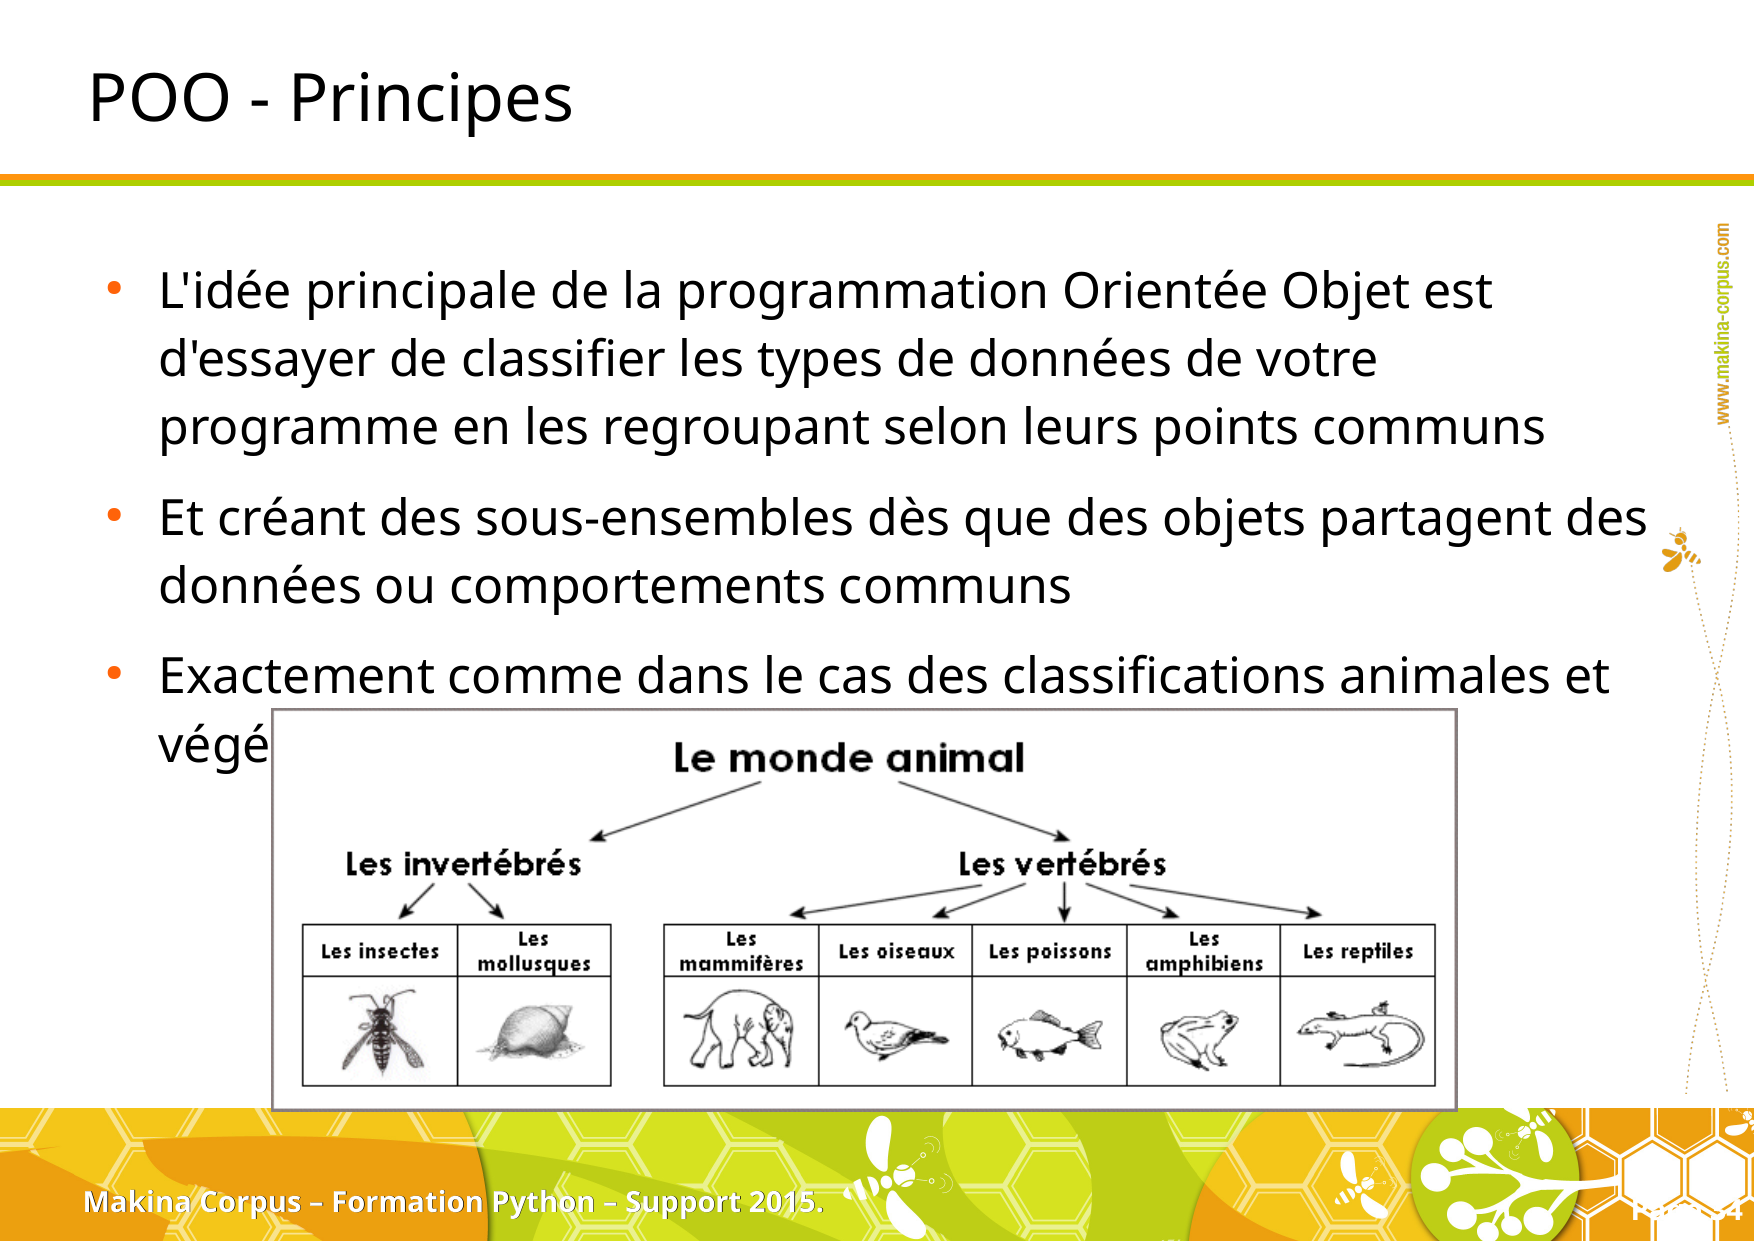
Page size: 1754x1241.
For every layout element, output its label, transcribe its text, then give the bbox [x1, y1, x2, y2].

title POO - Principes [87, 31, 1667, 160]
list L'idée principale de la programmation Orientée Objet est d'essayer de classifier les types de données de votre programme en les regroupant selon leurs points communs Et créant des sous-ensembles dès que des objets partagent des données ou comportements communs Exactement comme dans le cas des classifications animales et végétales [87, 254, 1667, 975]
picture [1639, 203, 1754, 1093]
picture [0, 708, 1754, 1241]
